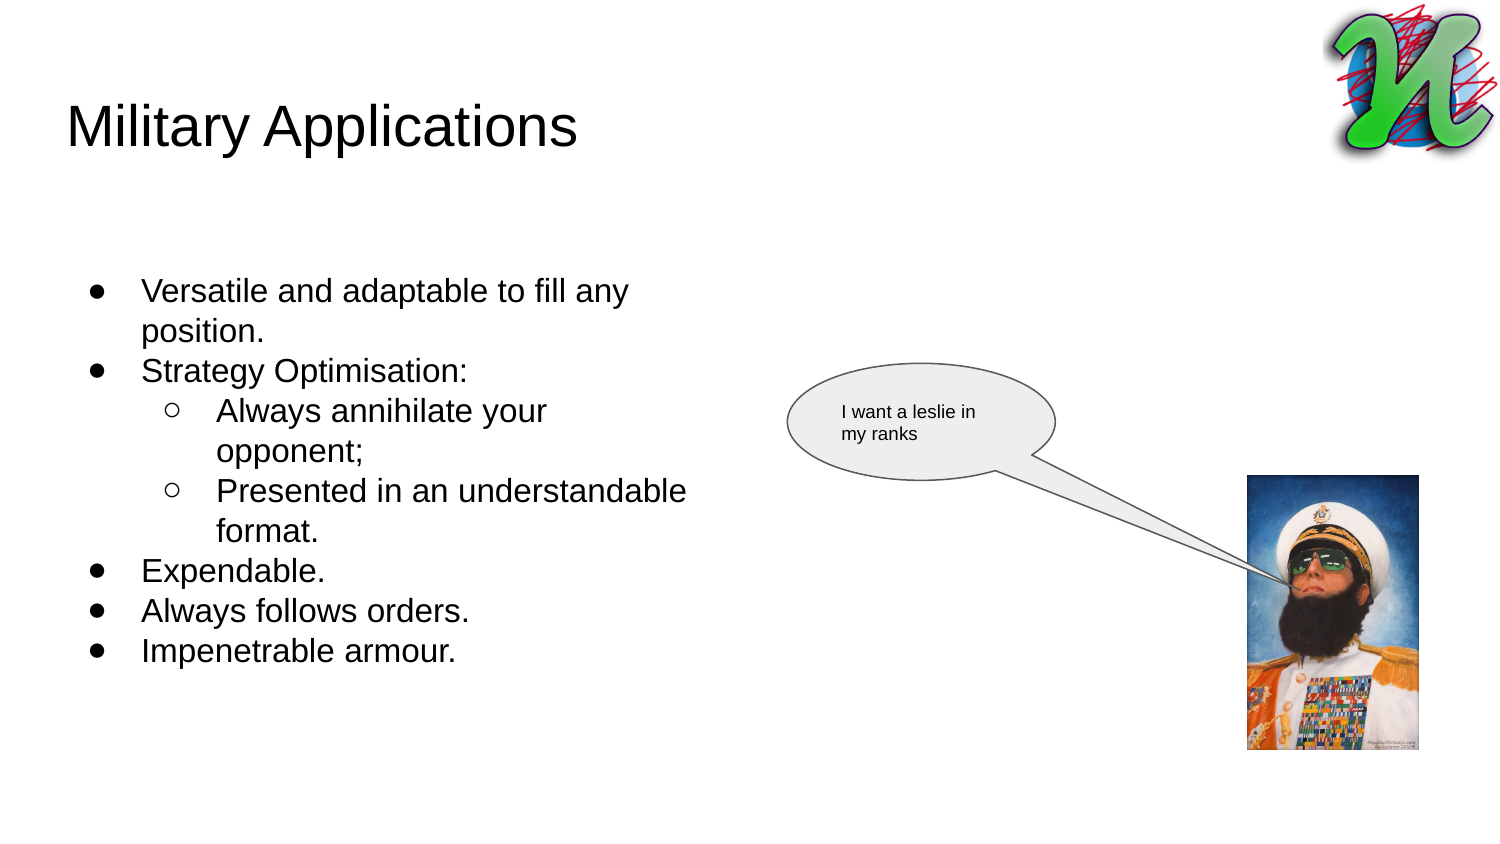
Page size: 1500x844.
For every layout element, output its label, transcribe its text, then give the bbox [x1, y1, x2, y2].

title Military Applications [51, 72, 1449, 167]
list Versatile and adaptable to fill any position. Strategy Optimisation: Always annihilate your opponent; Presented in an understandable format. Expendable. Always follows orders. Impenetrable armour. [51, 189, 708, 750]
picture [1322, 0, 1500, 170]
picture [1247, 475, 1419, 750]
text_box I want a leslie in my ranks [787, 363, 1301, 591]
